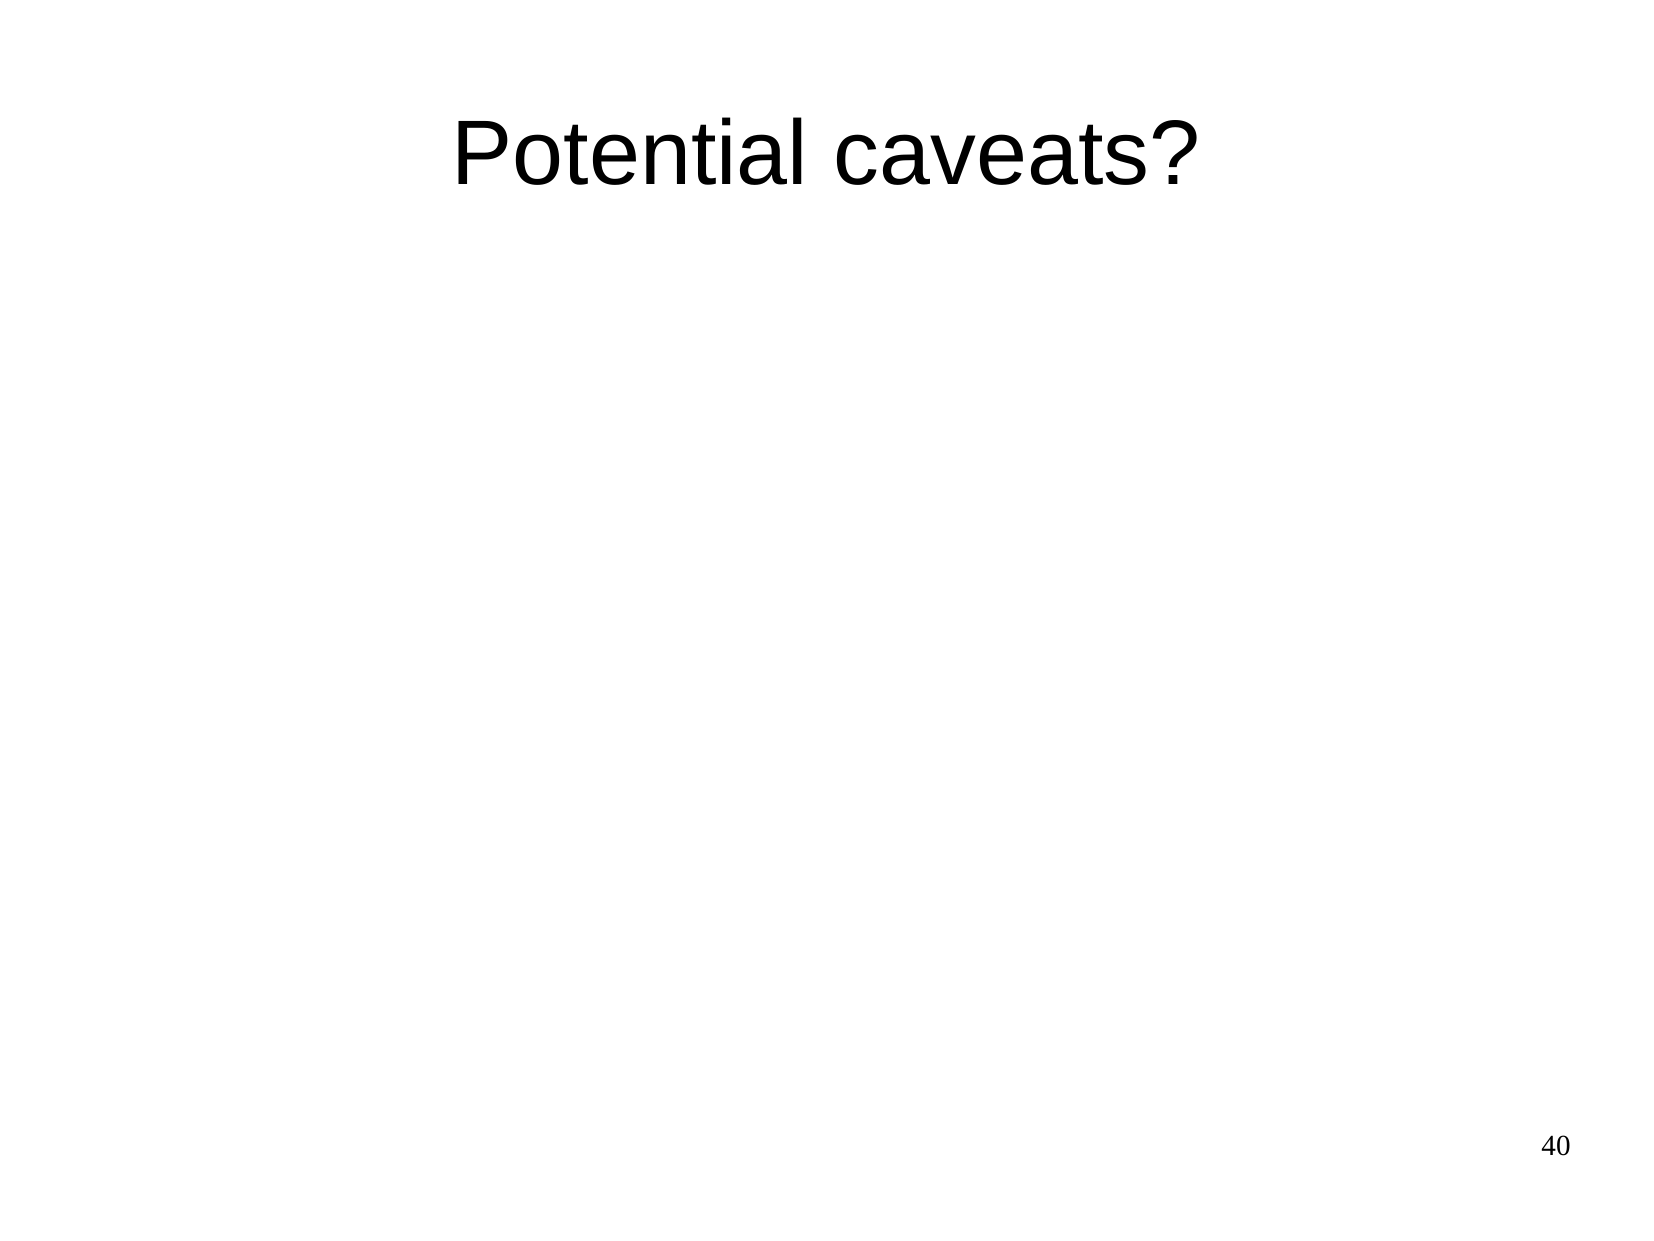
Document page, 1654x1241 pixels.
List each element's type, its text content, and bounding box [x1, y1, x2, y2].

title Potential caveats? [82, 49, 1571, 257]
